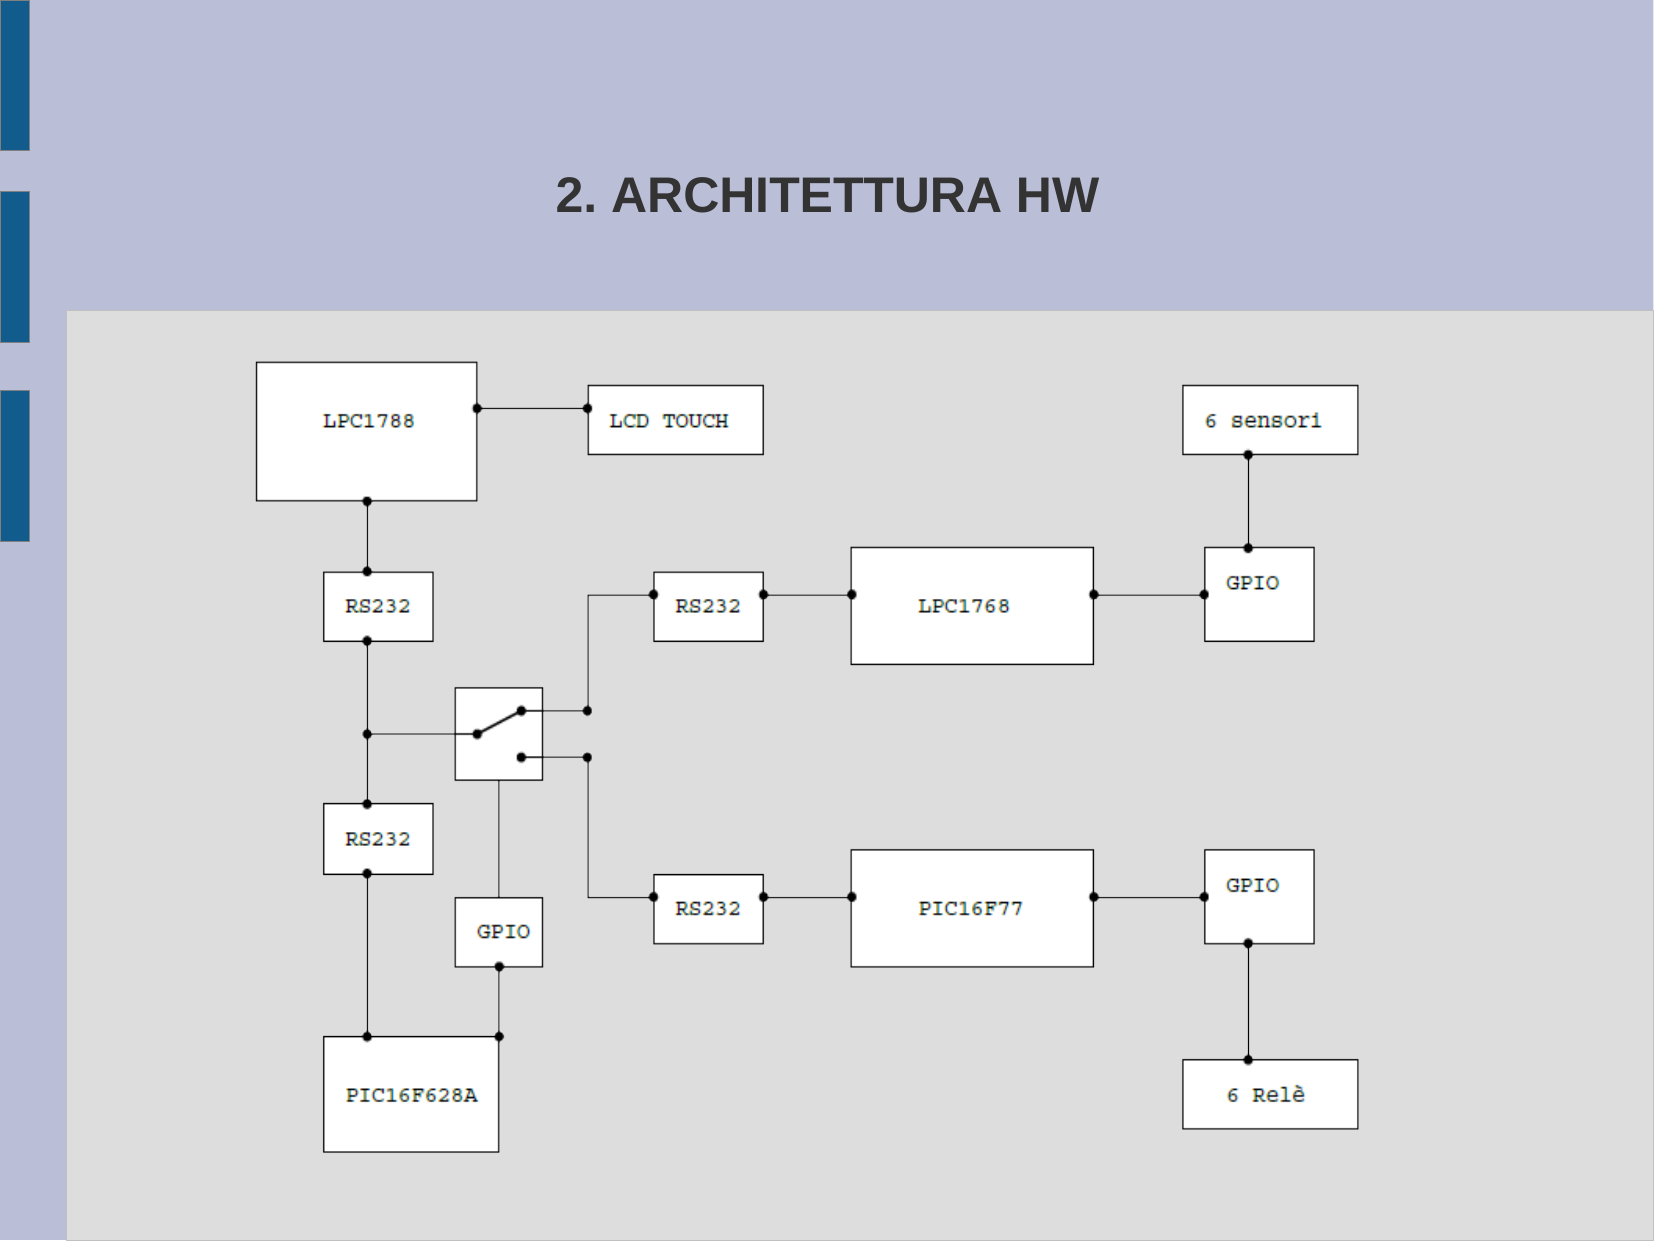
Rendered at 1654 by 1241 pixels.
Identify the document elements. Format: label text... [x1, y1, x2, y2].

title 2. ARCHITETTURA HW [121, 91, 1534, 299]
picture [212, 317, 1453, 1193]
